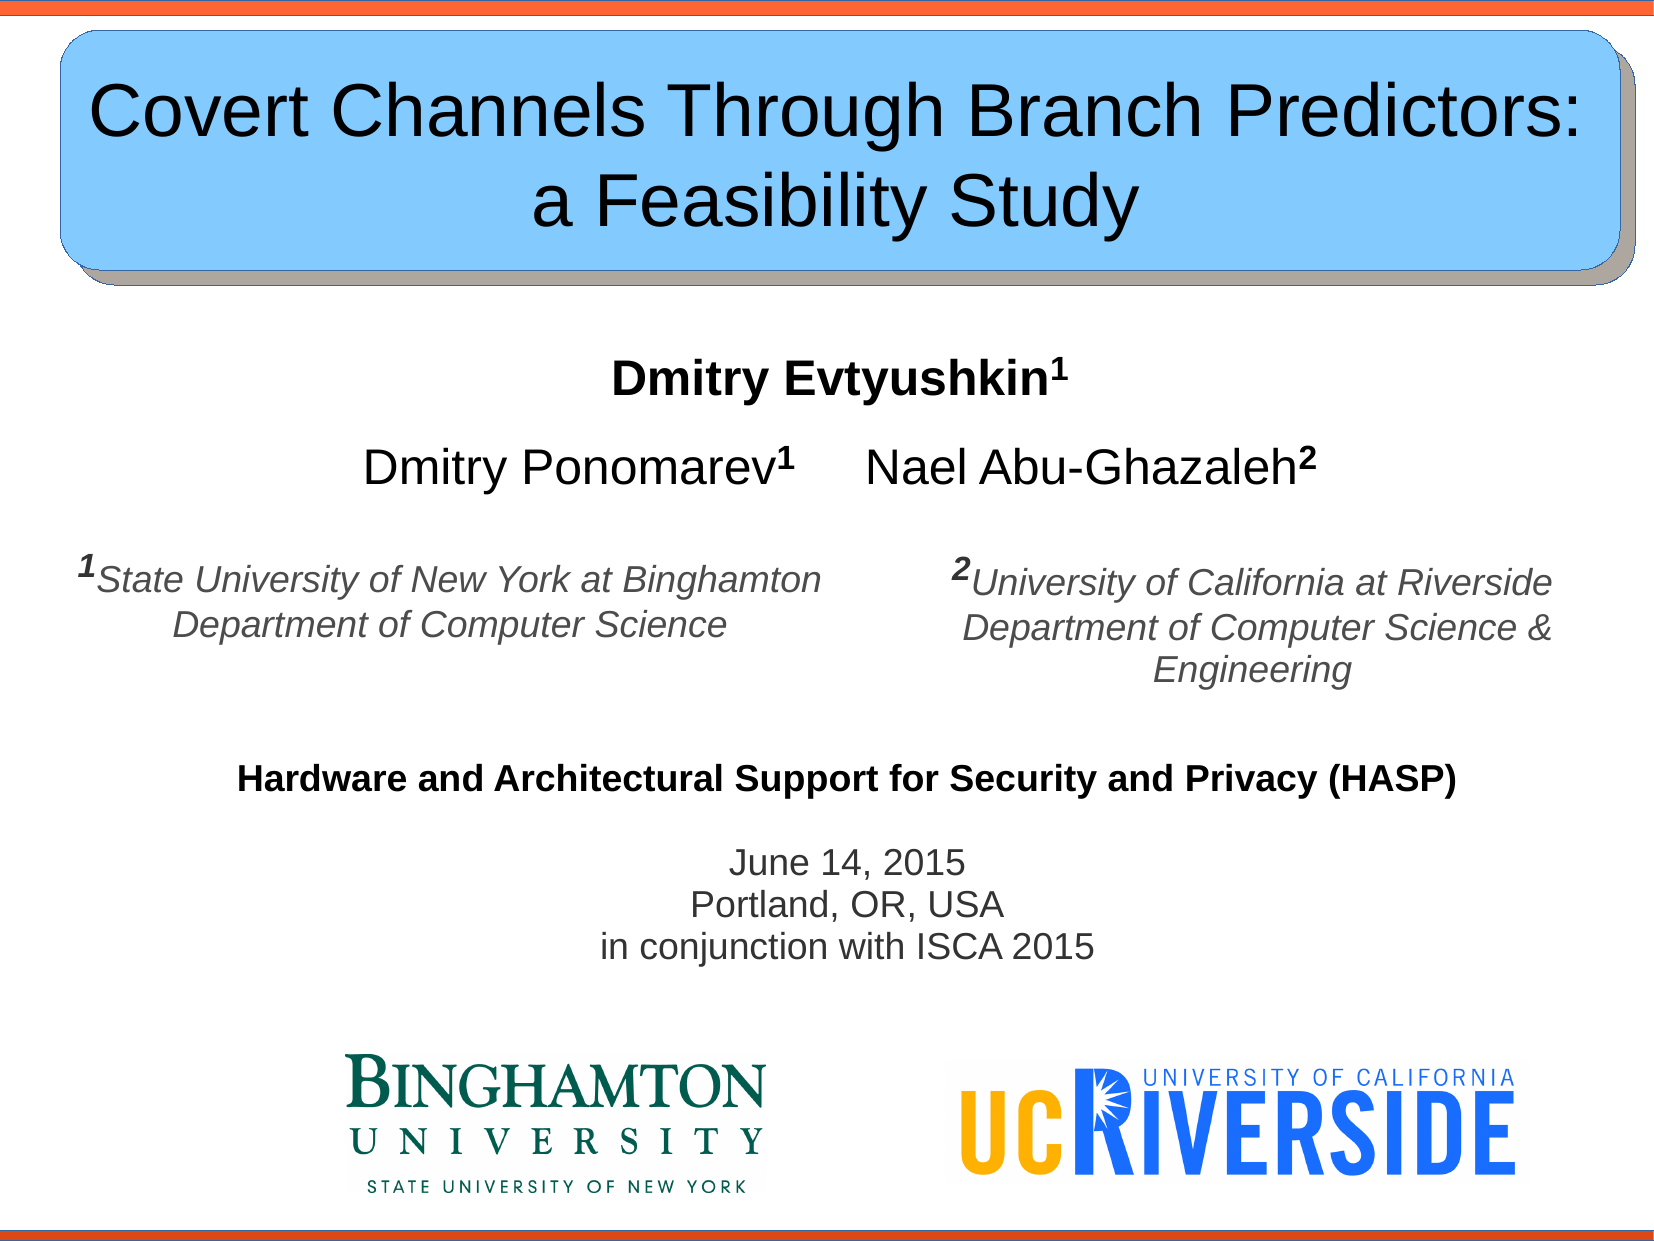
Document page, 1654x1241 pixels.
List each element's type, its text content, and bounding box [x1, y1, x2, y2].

text_box [0, 1230, 1654, 1241]
picture [345, 1054, 766, 1193]
picture [945, 1059, 1531, 1186]
list Dmitry Evtyushkin1 Dmitry Ponomarev1 Nael Abu-Ghazaleh2 [75, 345, 1606, 511]
text_box 1State University of New York at Binghamton Department of Computer Science [75, 540, 826, 697]
text_box [60, 30, 1636, 286]
text_box 2University of California at Riverside Department of Computer Science & Engineering [885, 543, 1621, 811]
title Covert Channels Through Branch Predictors: a Feasibility Study [67, 47, 1606, 256]
text_box Hardware and Architectural Support for Security and Privacy (HASP) June 14, 2015 Portland, OR, USA in conjunction with ISCA 2015 [255, 750, 1441, 1017]
text_box [0, 0, 1654, 16]
